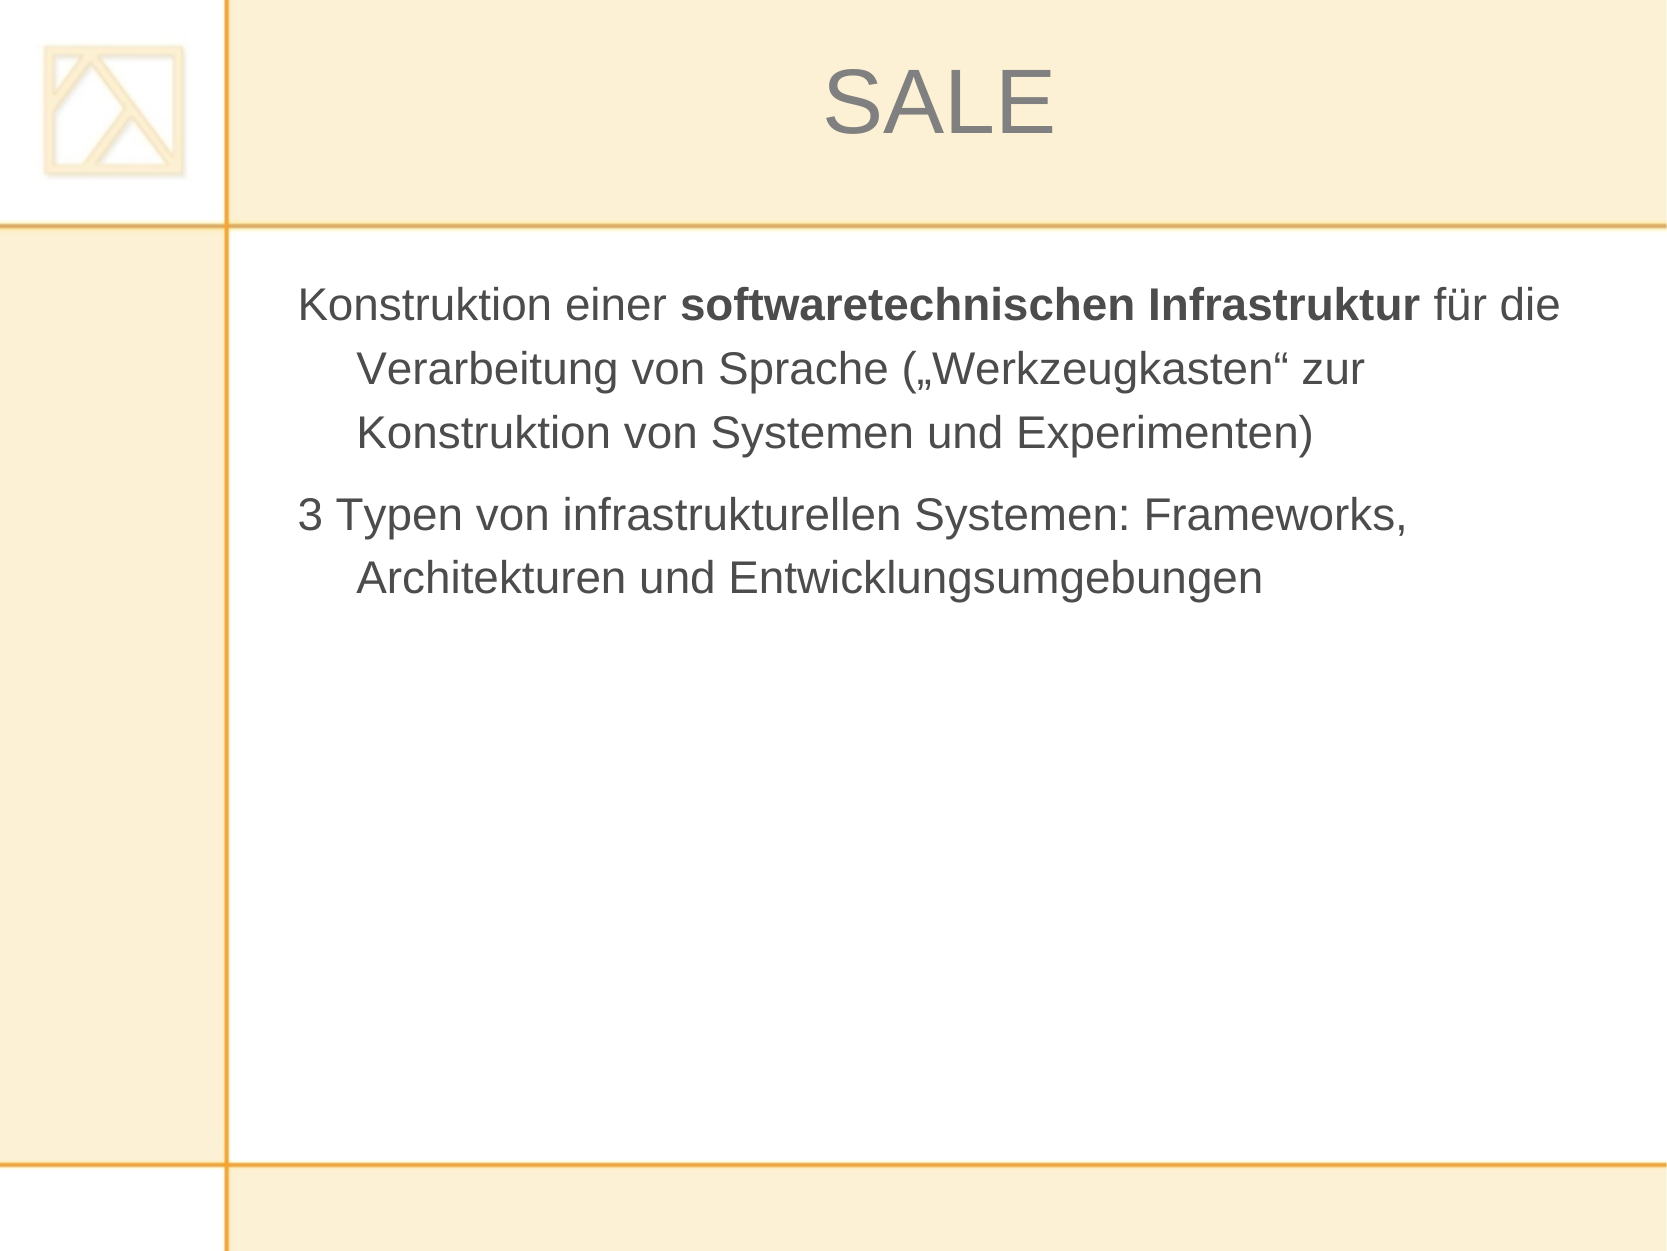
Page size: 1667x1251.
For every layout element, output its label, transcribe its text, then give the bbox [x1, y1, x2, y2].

title SALE [268, 51, 1611, 155]
picture [0, 0, 1667, 1251]
list Konstruktion einer softwaretechnischen Infrastruktur für die Verarbeitung von Sprache („Werkzeugkasten“ zur Konstruktion von Systemen und Experimenten) 3 Typen von infrastrukturellen Systemen: Frameworks, Architekturen und Entwicklungsumgebungen [268, 265, 1611, 821]
